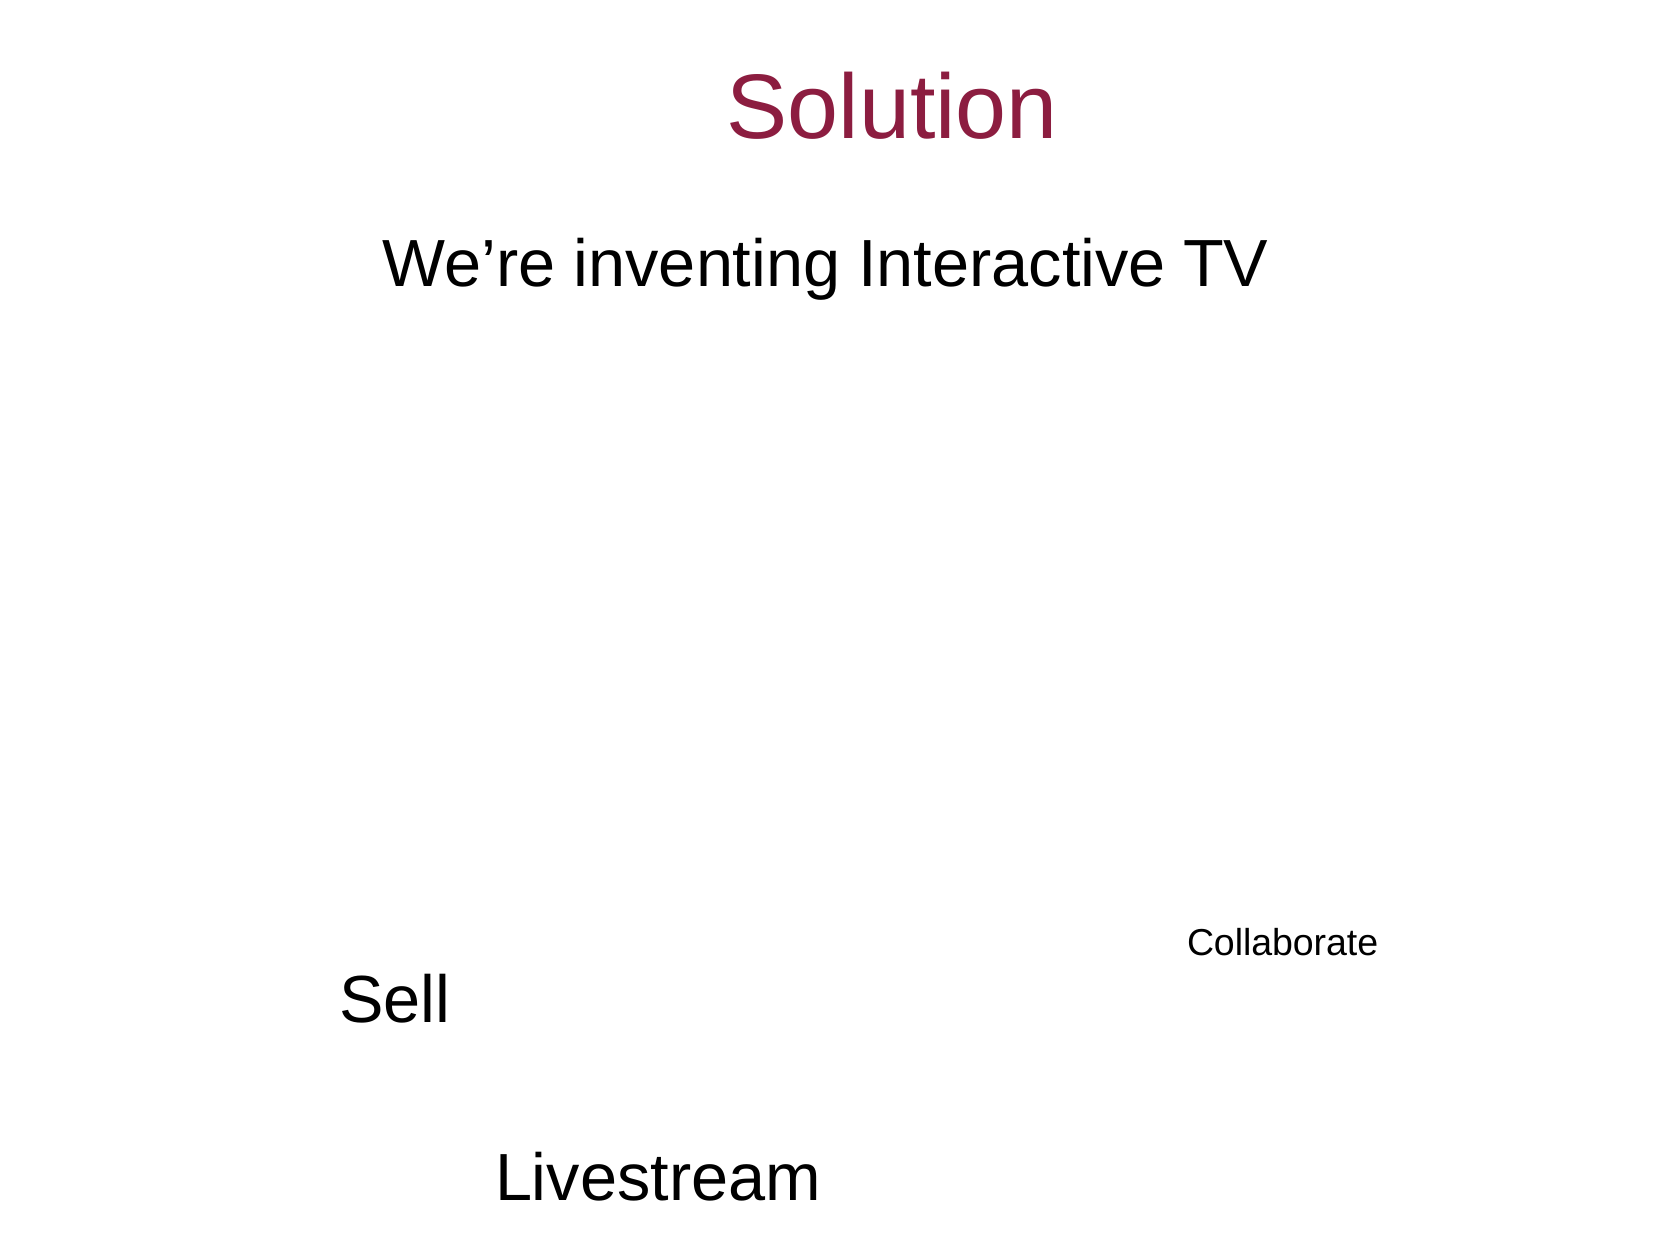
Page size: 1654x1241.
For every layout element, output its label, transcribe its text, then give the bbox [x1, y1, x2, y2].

subtitle We’re inventing Interactive TV [382, 225, 1486, 376]
text_box Livestream [495, 1140, 1201, 1215]
text_box Collaborate [975, 913, 1591, 1096]
title Solution [315, 49, 1471, 166]
text_box Sell [126, 924, 663, 1075]
